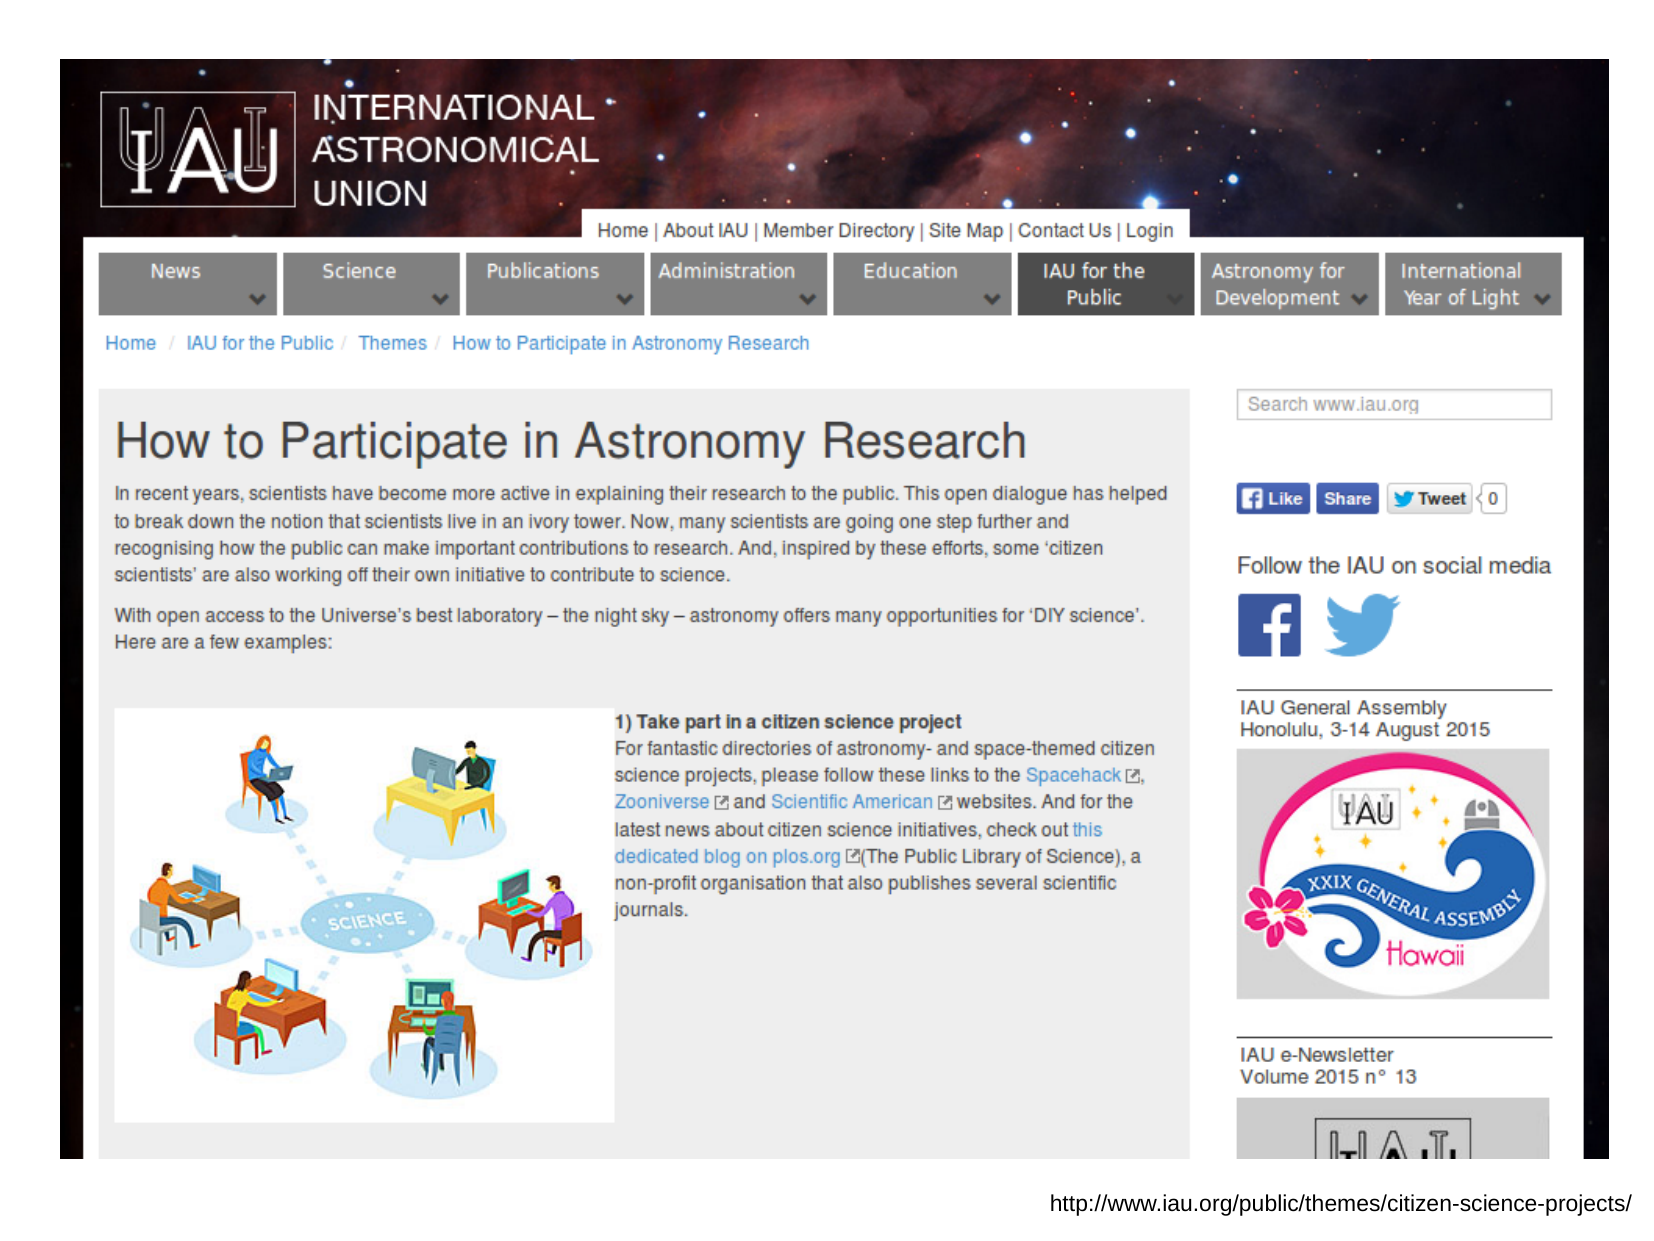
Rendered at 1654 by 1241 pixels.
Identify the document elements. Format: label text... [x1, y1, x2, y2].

picture [60, 59, 1609, 1159]
text_box http://www.iau.org/public/themes/citizen-science-projects/ [1035, 1183, 1654, 1241]
